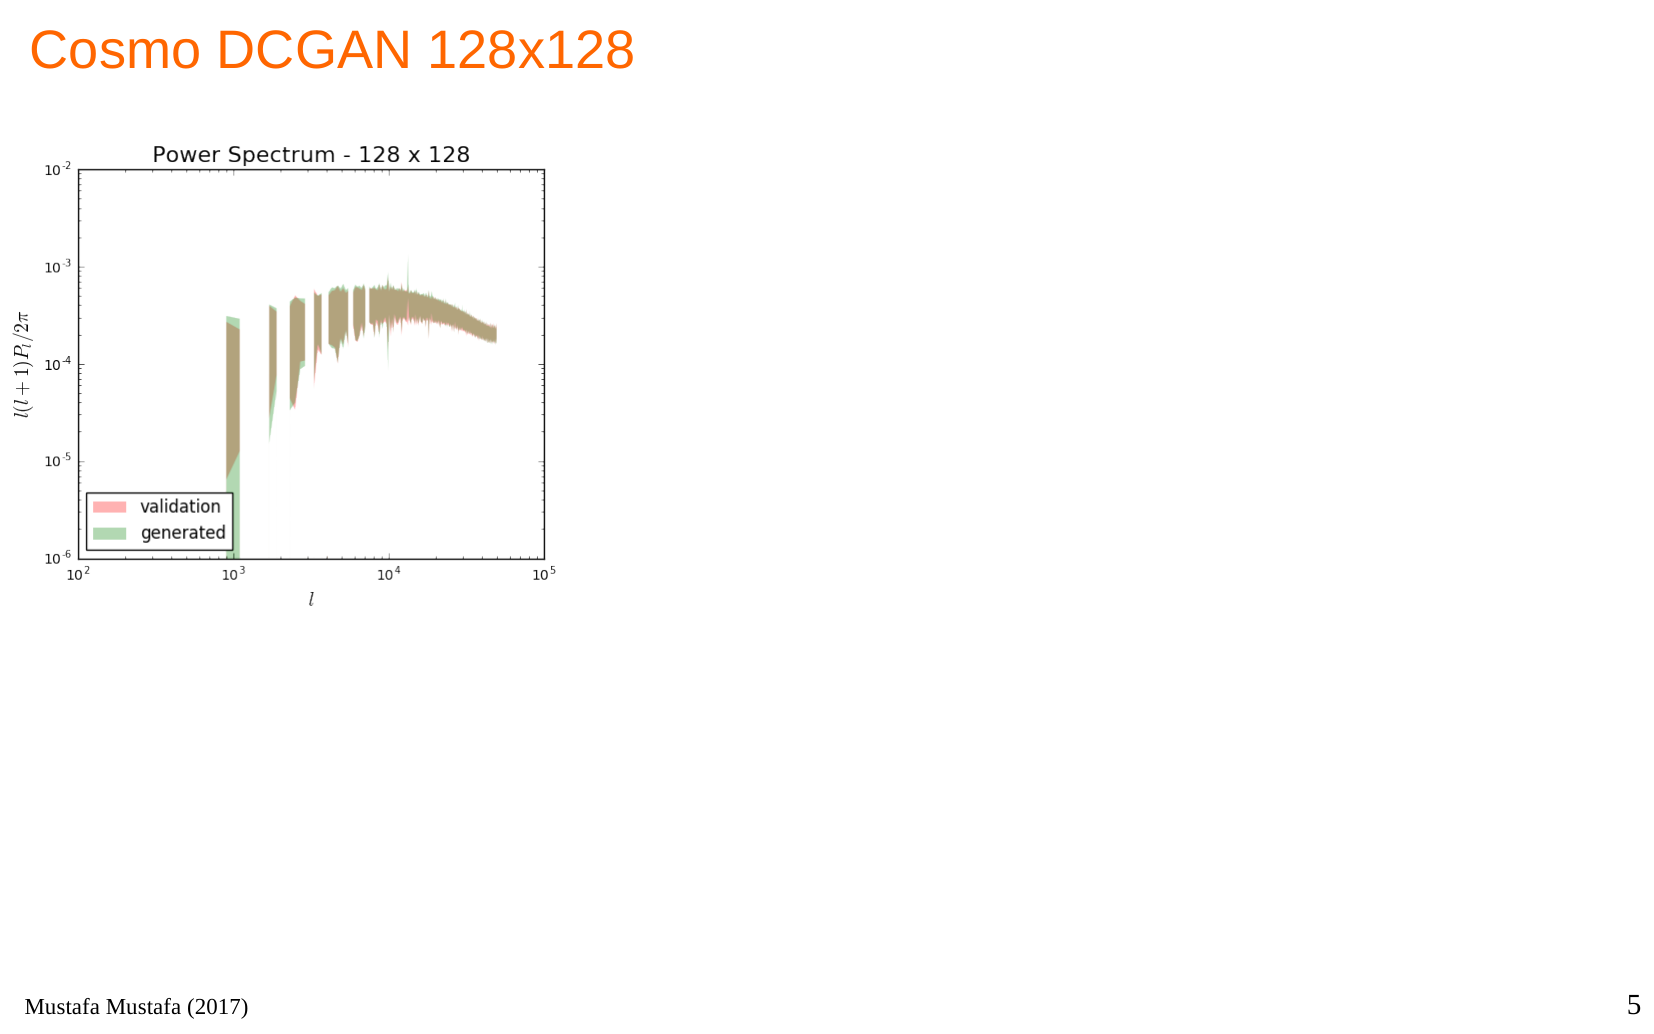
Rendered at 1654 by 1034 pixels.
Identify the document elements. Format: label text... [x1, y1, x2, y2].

title Cosmo DCGAN 128x128 [29, 17, 1621, 82]
picture [3, 119, 604, 621]
